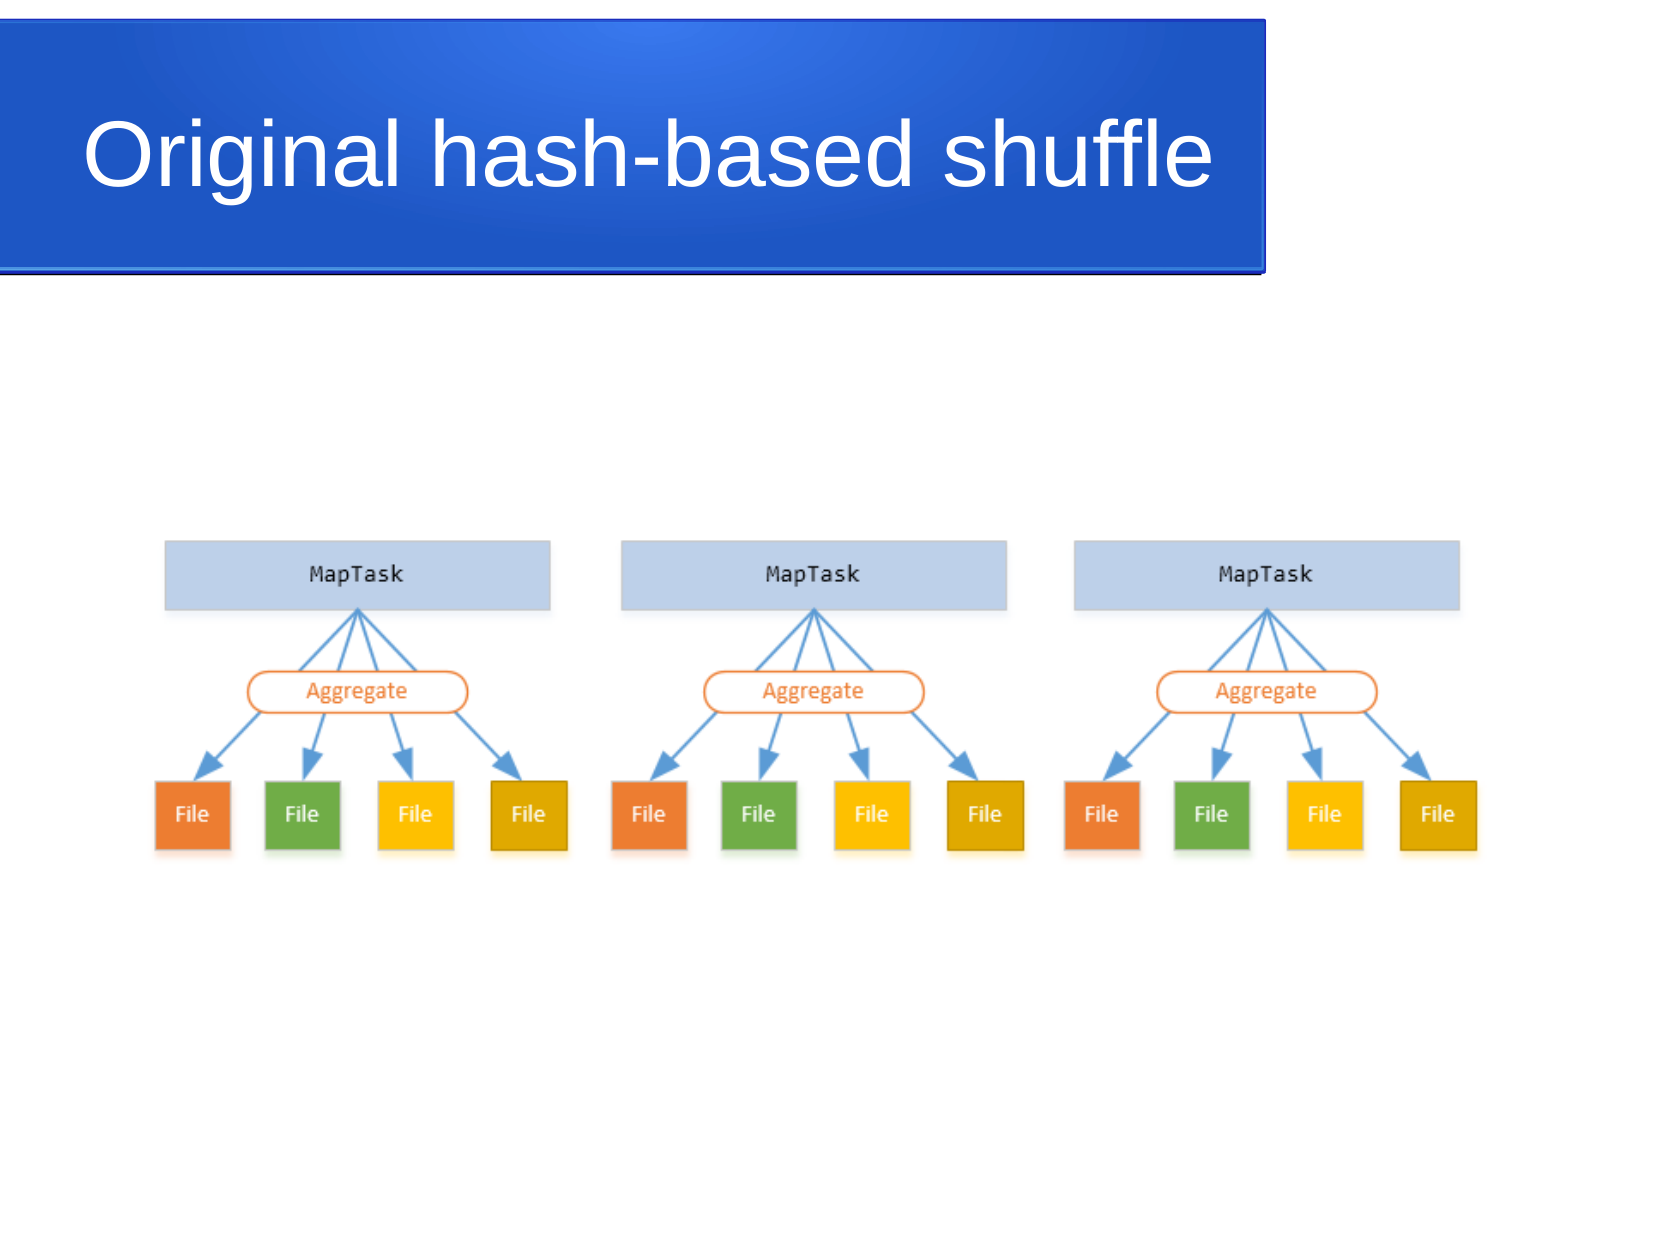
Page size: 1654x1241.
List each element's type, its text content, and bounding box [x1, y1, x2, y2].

picture [0, 17, 1269, 282]
picture [129, 527, 1493, 865]
text_box Original hash-based shuffle [82, 47, 1234, 252]
